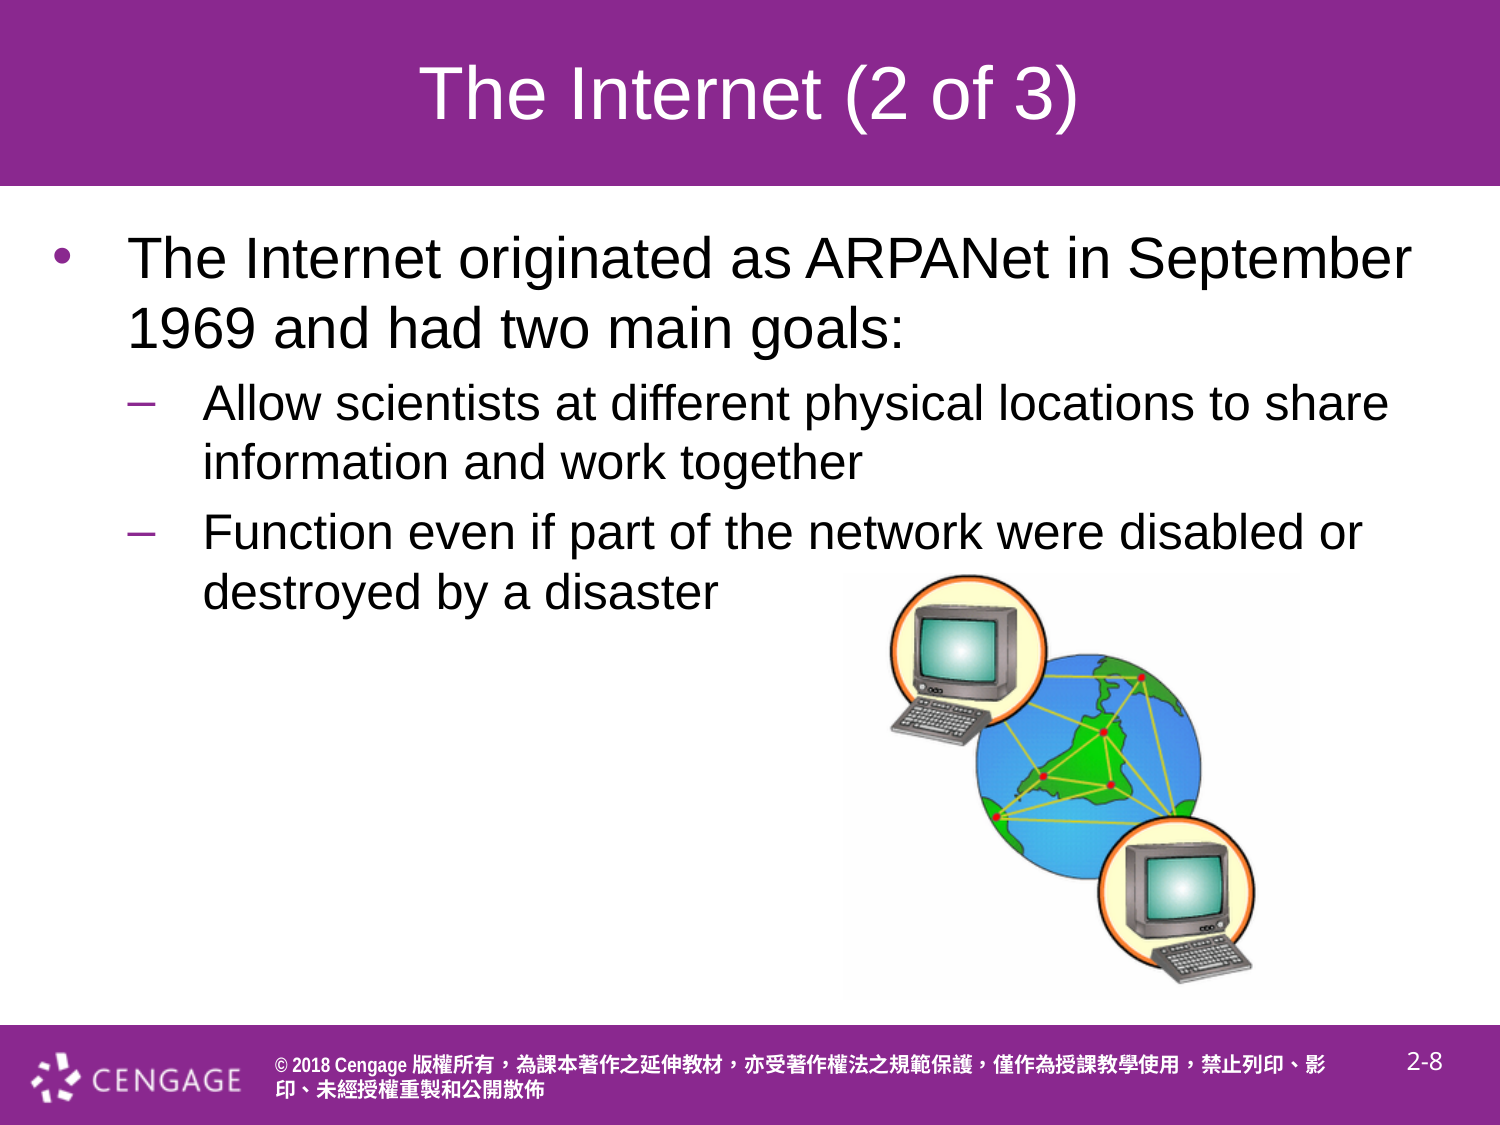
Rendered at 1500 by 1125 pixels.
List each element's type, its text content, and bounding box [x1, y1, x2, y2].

picture [21, 1043, 246, 1111]
list The Internet originated as ARPANet in September 1969 and had two main goals: Allow scientists at different physical locations to share information and work together Function even if part of the network were disabled or destroyed by a disaster [37, 212, 1475, 1005]
title The Internet (2 of 3) [7, 4, 1493, 175]
picture [843, 573, 1300, 1000]
